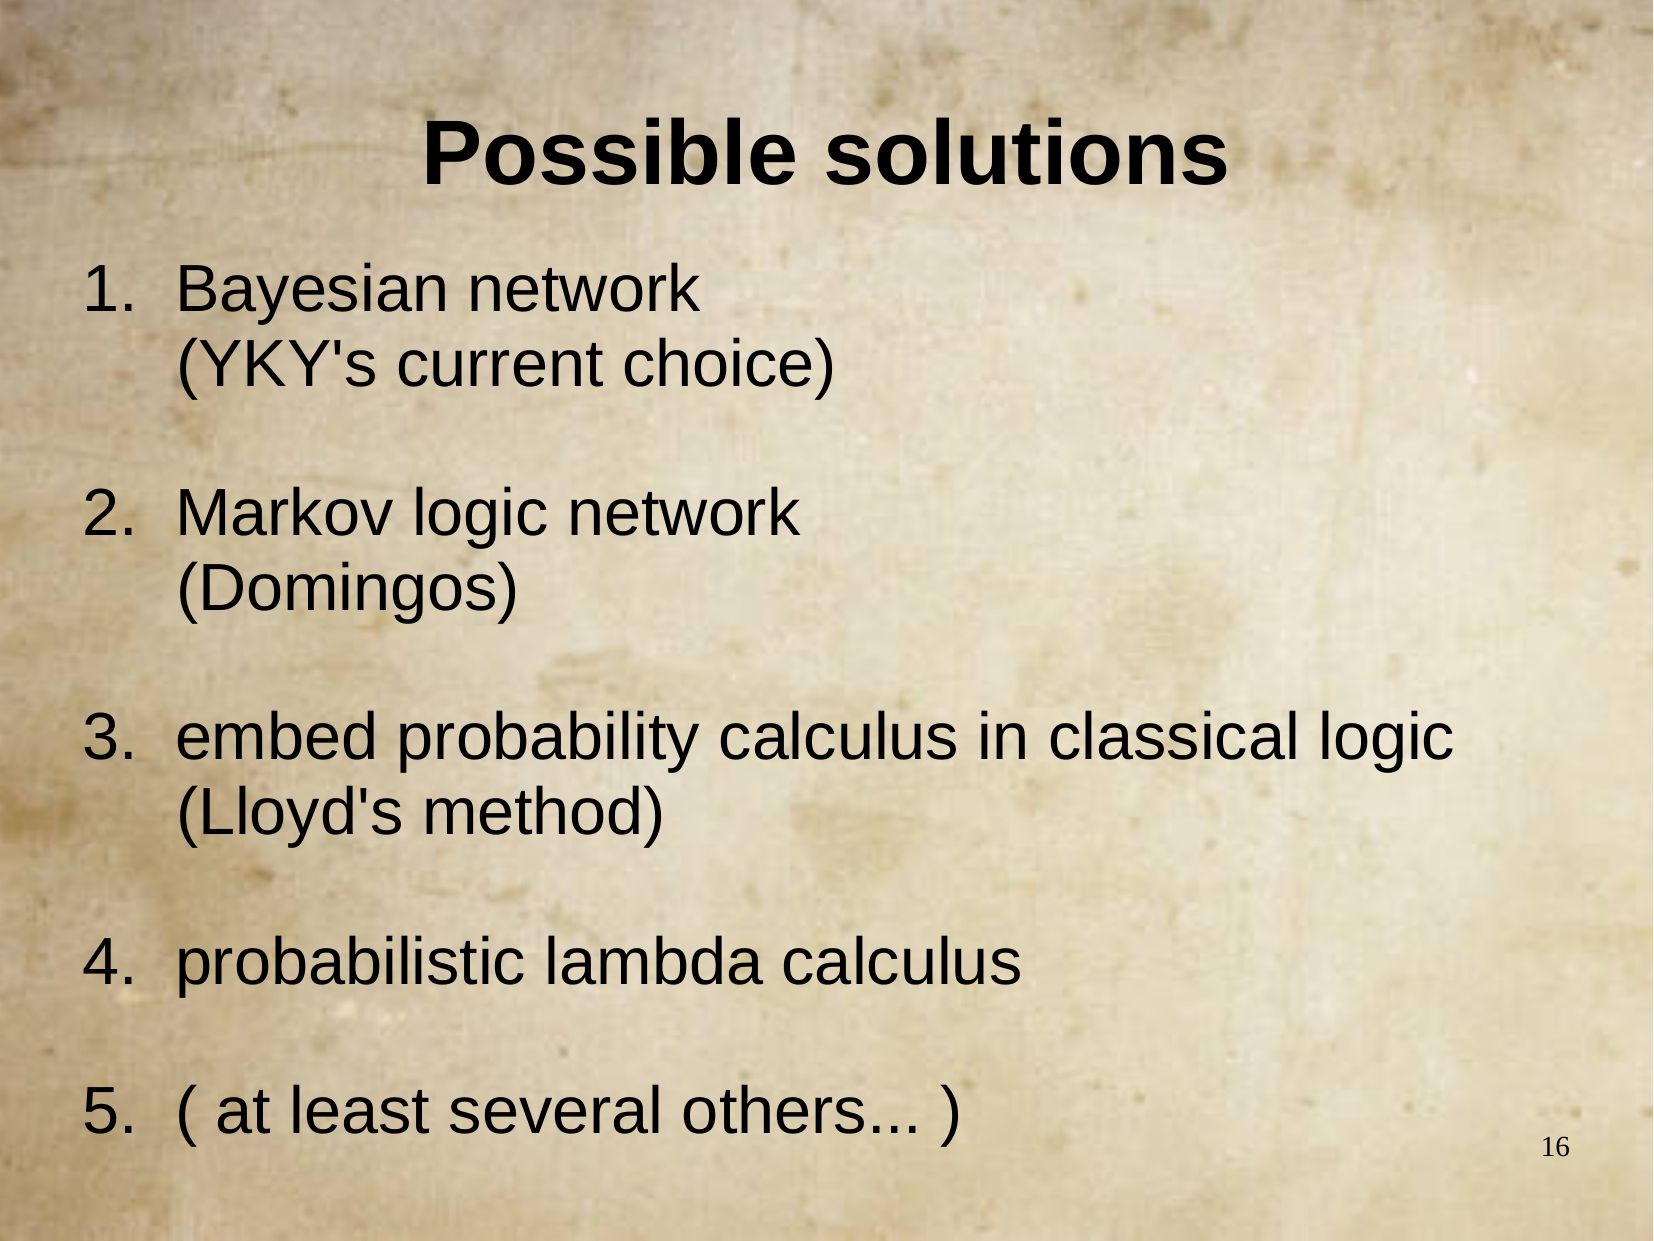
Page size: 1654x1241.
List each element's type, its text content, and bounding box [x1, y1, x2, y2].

subtitle 1. Bayesian network (YKY's current choice) 2. Markov logic network (Domingos) 3. embed probability calculus in classical logic (Lloyd's method) 4. probabilistic lambda calculus 5. ( at least several others... ) [82, 250, 1571, 1149]
picture [0, 0, 1654, 1241]
title Possible solutions [82, 56, 1571, 250]
